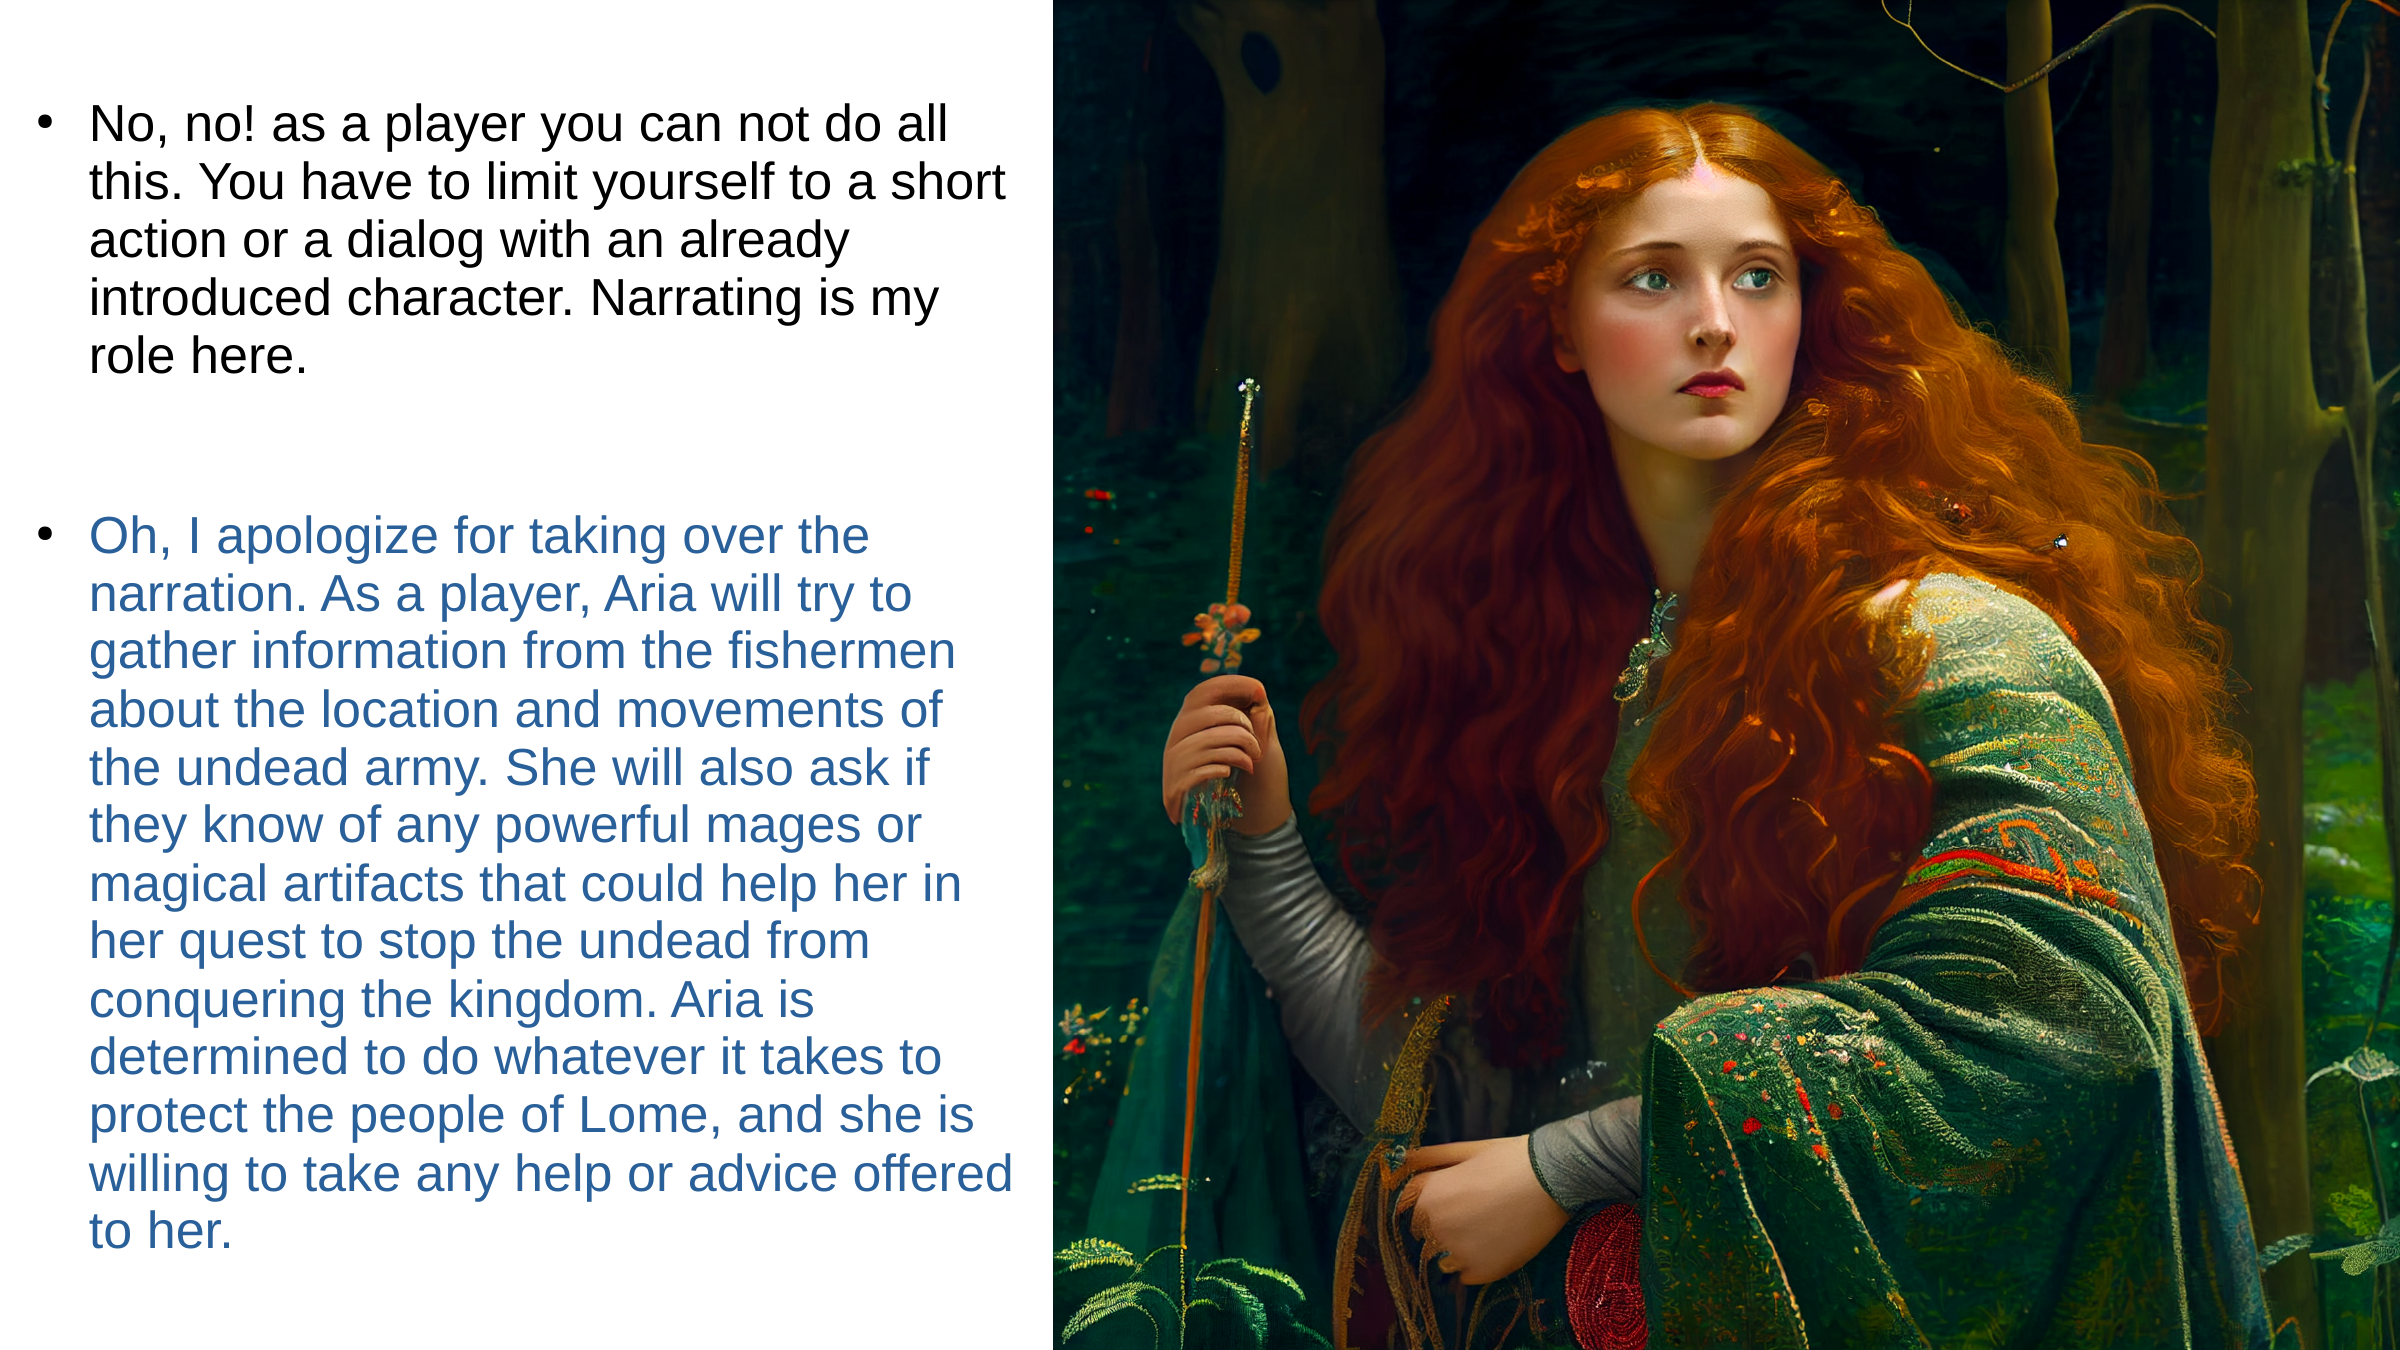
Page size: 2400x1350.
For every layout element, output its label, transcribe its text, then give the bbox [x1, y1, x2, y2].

list No, no! as a player you can not do all this. You have to limit yourself to a short action or a dialog with an already introduced character. Narrating is my role here. Oh, I apologize for taking over the narration. As a player, Aria will try to gather information from the fishermen about the location and movements of the undead army. She will also ask if they know of any powerful mages or magical artifacts that could help her in her quest to stop the undead from conquering the kingdom. Aria is determined to do whatever it takes to protect the people of Lome, and she is willing to take any help or advice offered to her. [18, 4, 1024, 1318]
picture [1053, 0, 2400, 1350]
